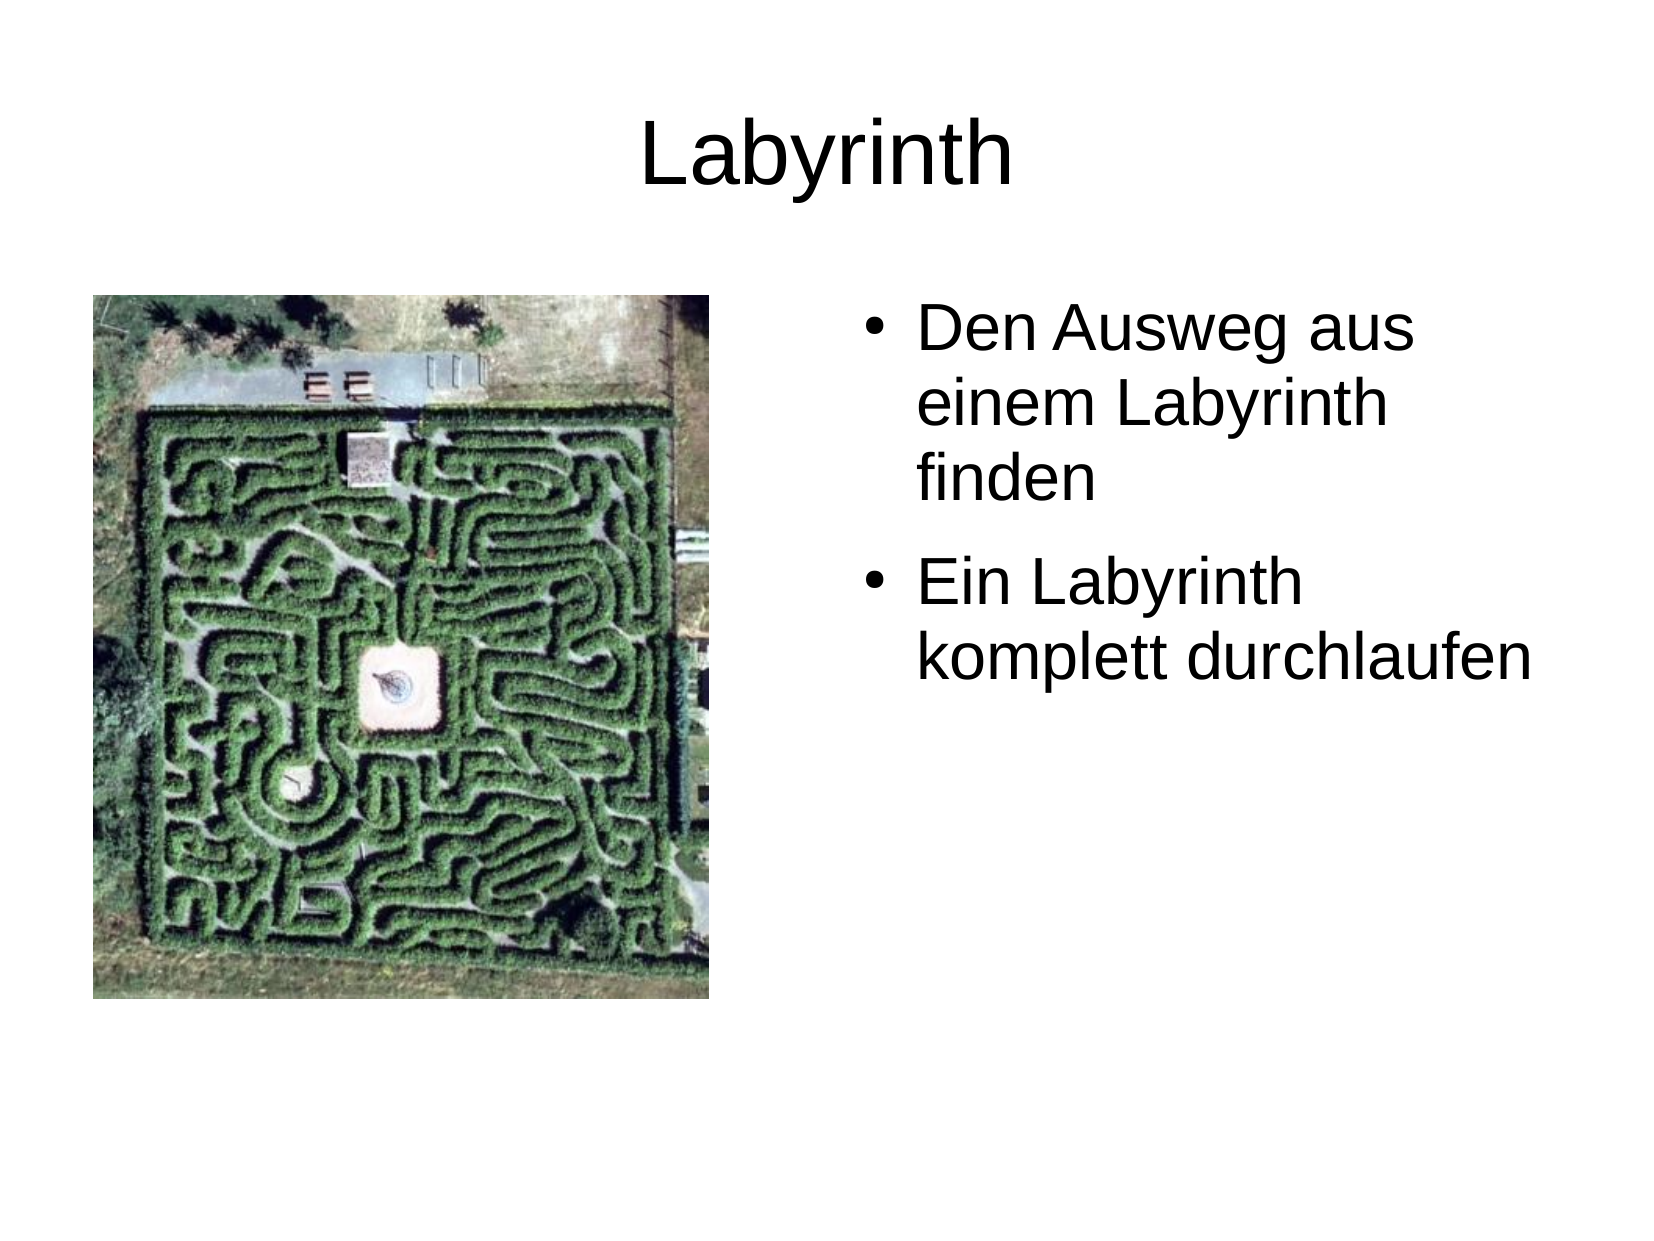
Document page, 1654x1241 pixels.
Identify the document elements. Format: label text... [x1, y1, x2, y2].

list Den Ausweg aus einem Labyrinth finden Ein Labyrinth komplett durchlaufen [845, 290, 1572, 1094]
picture [93, 295, 709, 999]
title Labyrinth [82, 56, 1571, 250]
